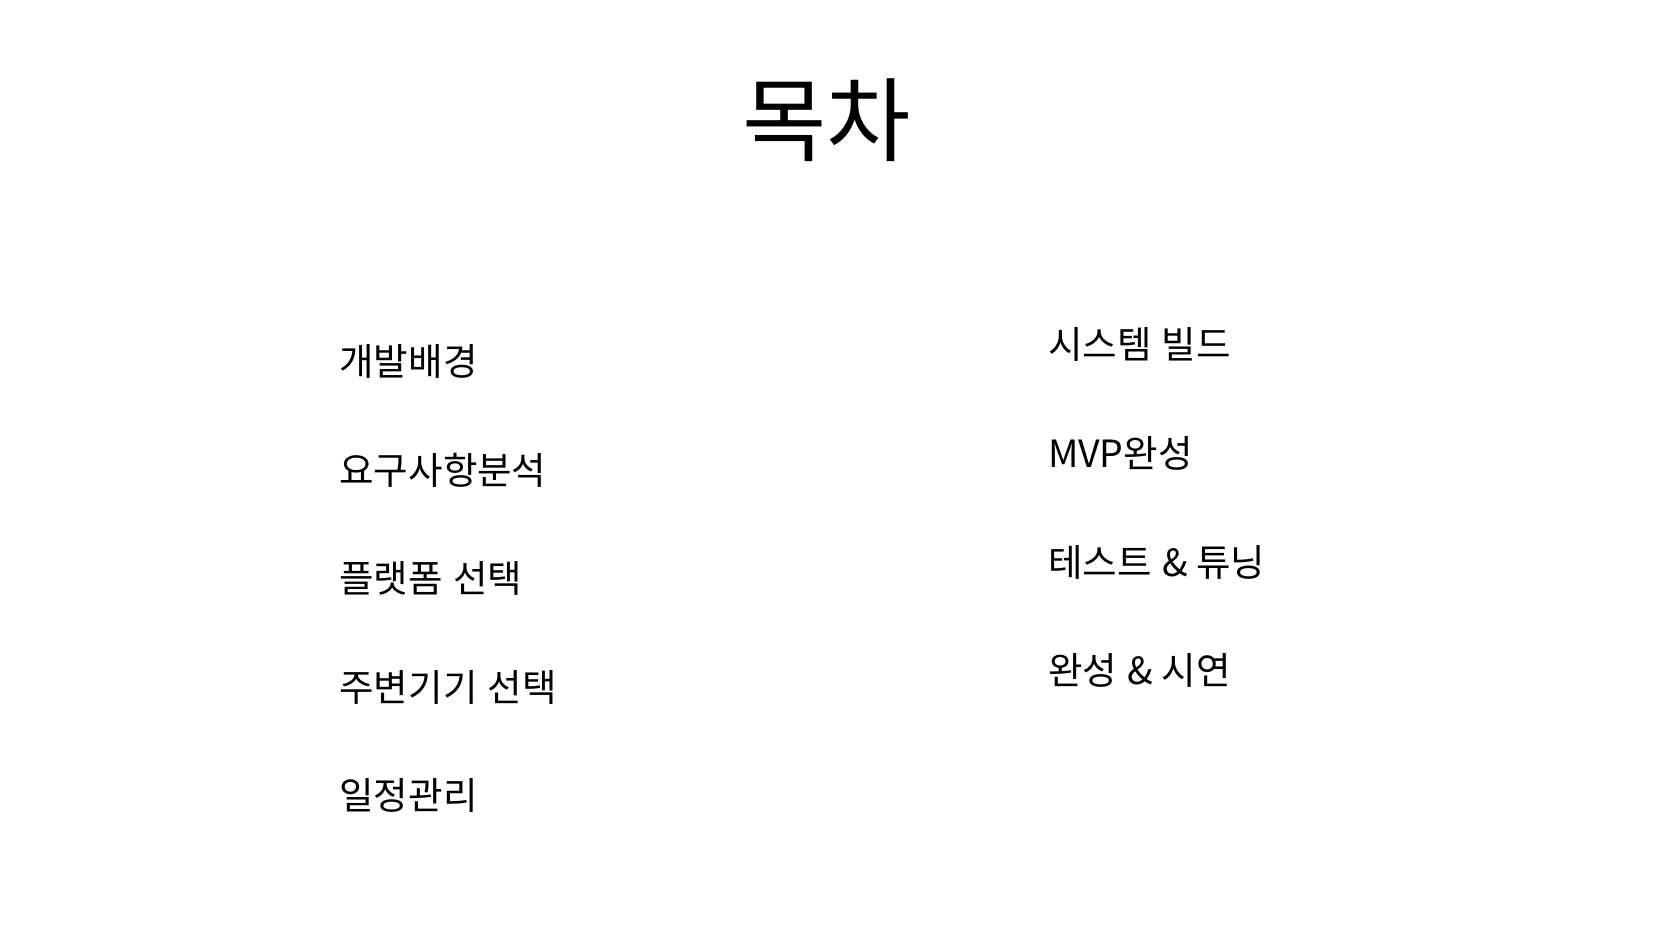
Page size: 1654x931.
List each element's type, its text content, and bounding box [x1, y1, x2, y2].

text_box 시스템 빌드 MVP완성 테스트 & 튜닝 완성 & 시연 [1033, 307, 1281, 812]
text_box 개발배경 요구사항분석 플랫폼 선택 주변기기 선택 일정관리 [324, 324, 572, 883]
title 목차 [82, 37, 1571, 193]
